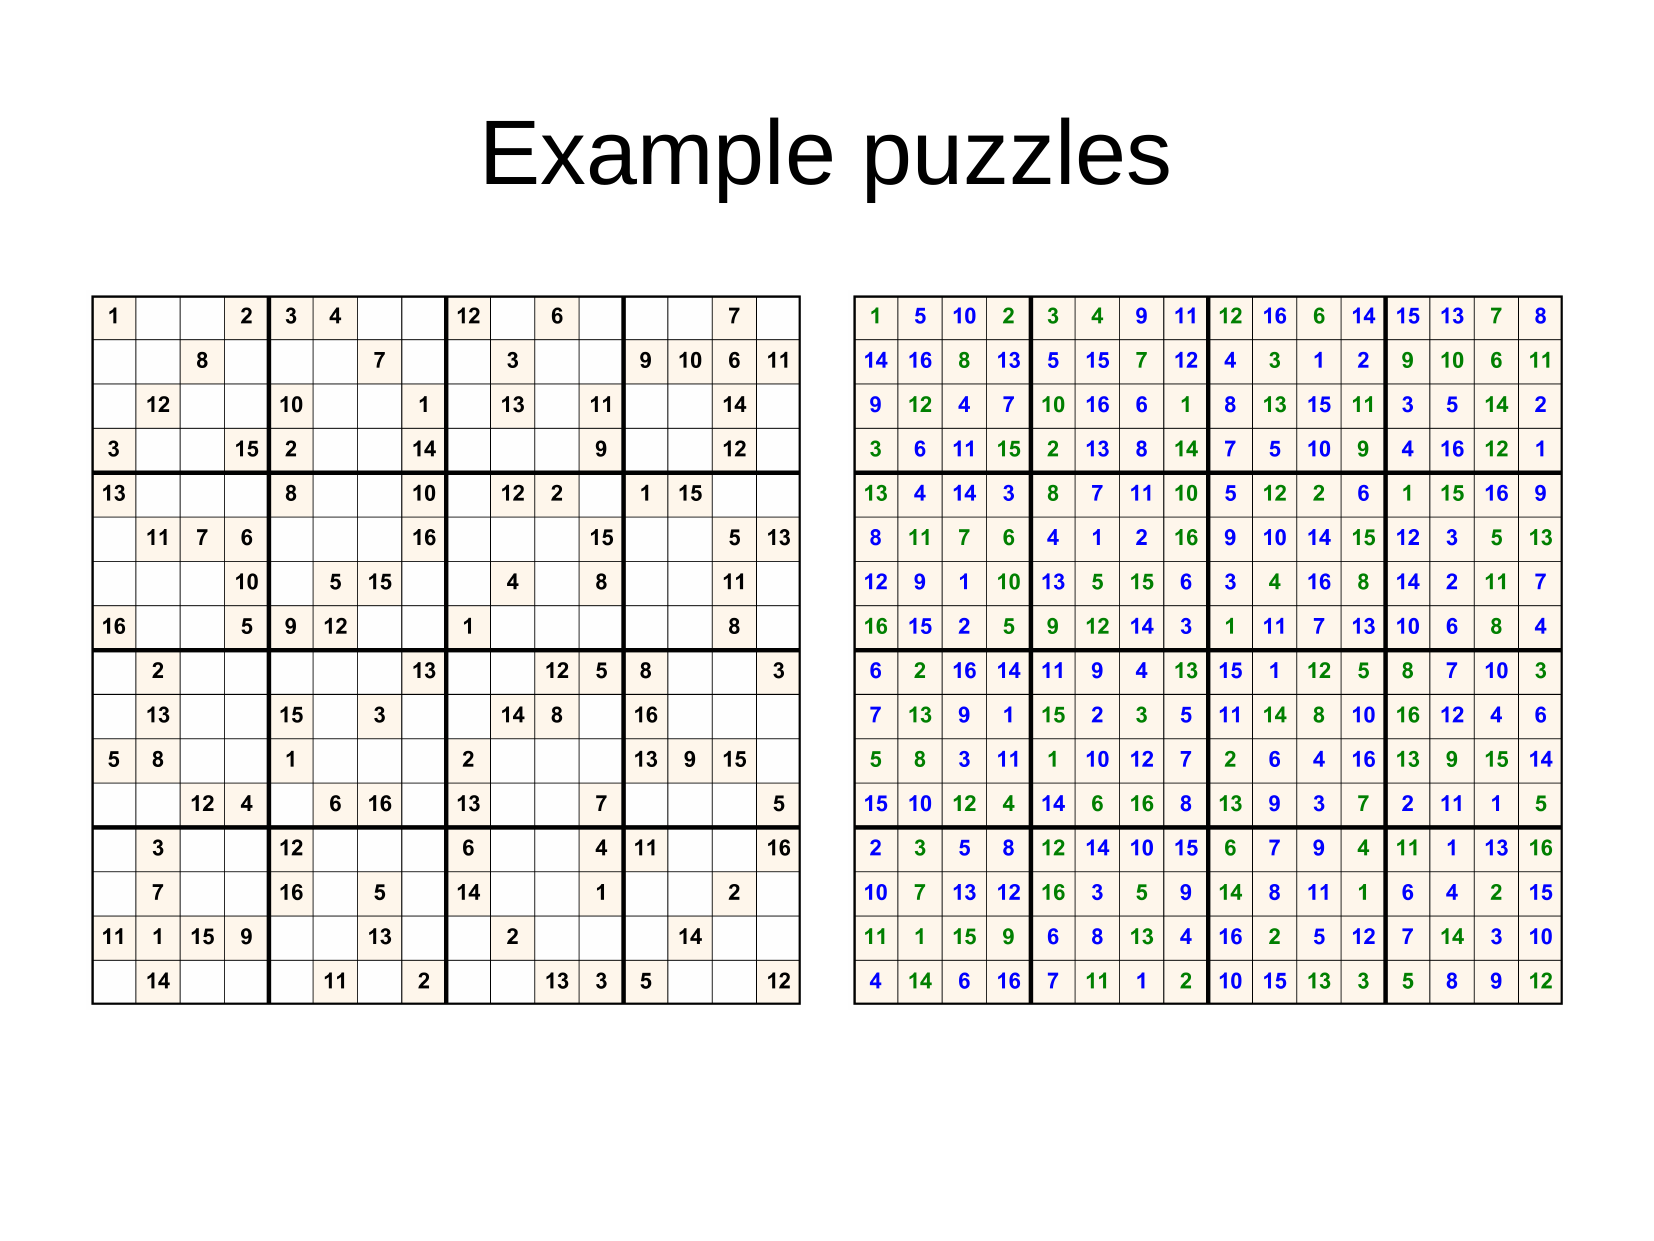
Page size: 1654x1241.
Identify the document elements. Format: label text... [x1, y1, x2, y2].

picture [86, 290, 806, 1010]
title Example puzzles [82, 49, 1571, 257]
picture [848, 290, 1568, 1010]
